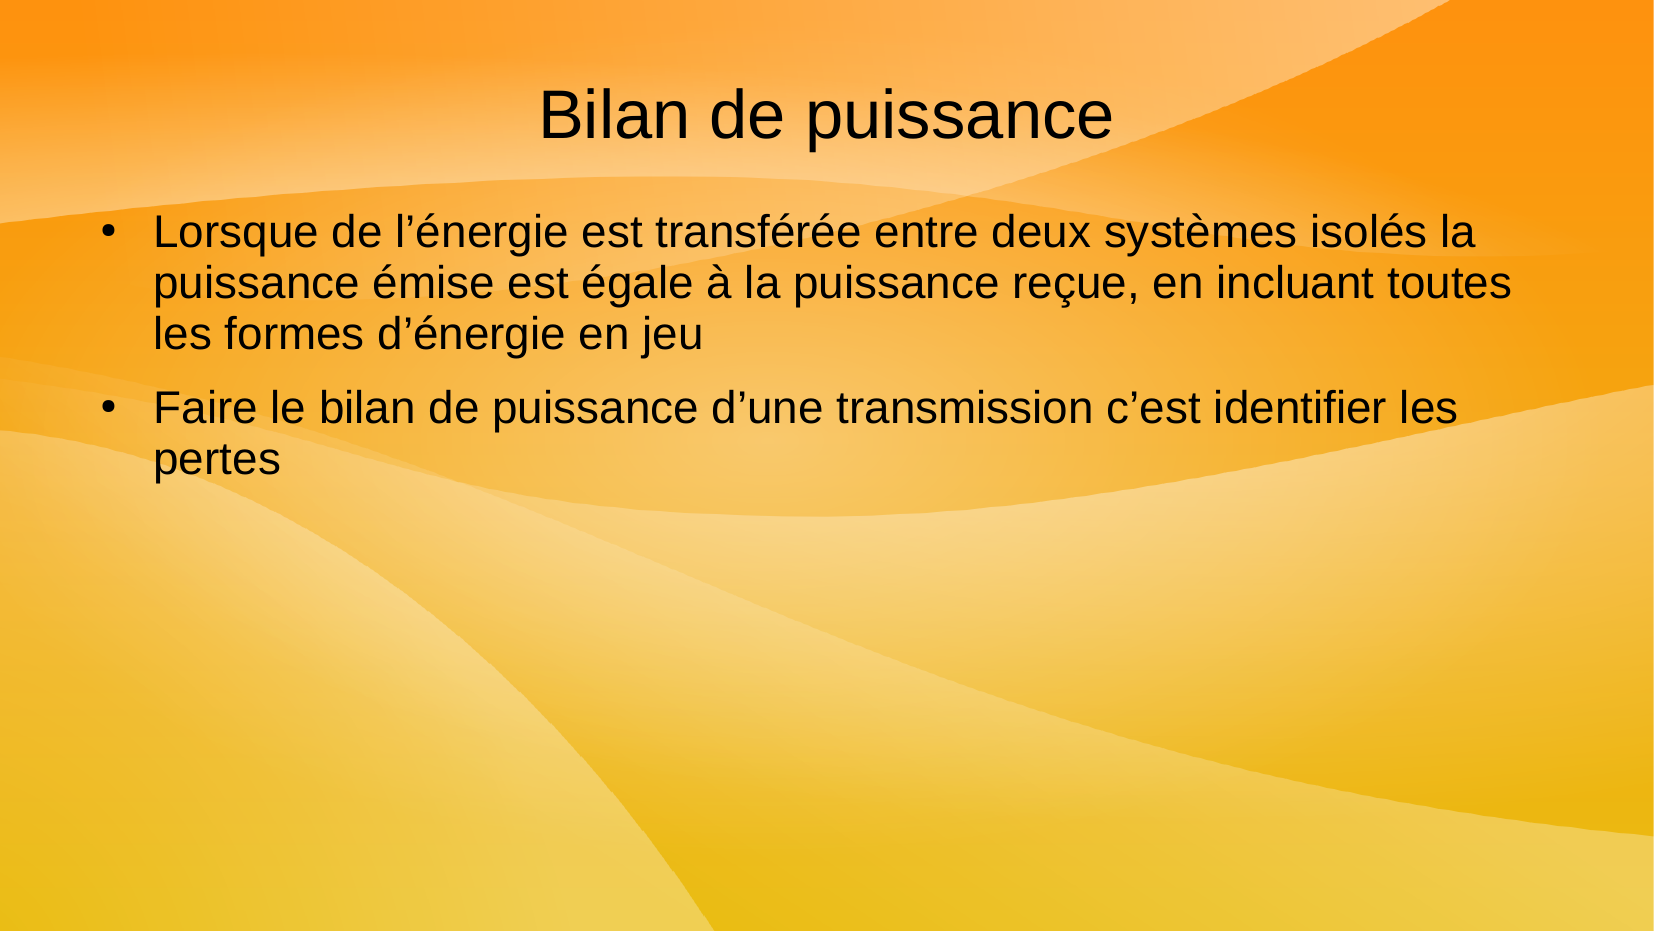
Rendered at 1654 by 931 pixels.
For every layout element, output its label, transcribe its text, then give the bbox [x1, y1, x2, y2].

picture [0, 0, 1654, 931]
title Bilan de puissance [82, 37, 1571, 193]
list Lorsque de l’énergie est transférée entre deux systèmes isolés la puissance émise est égale à la puissance reçue, en incluant toutes les formes d’énergie en jeu Faire le bilan de puissance d’une transmission c’est identifier les pertes [82, 205, 1571, 904]
